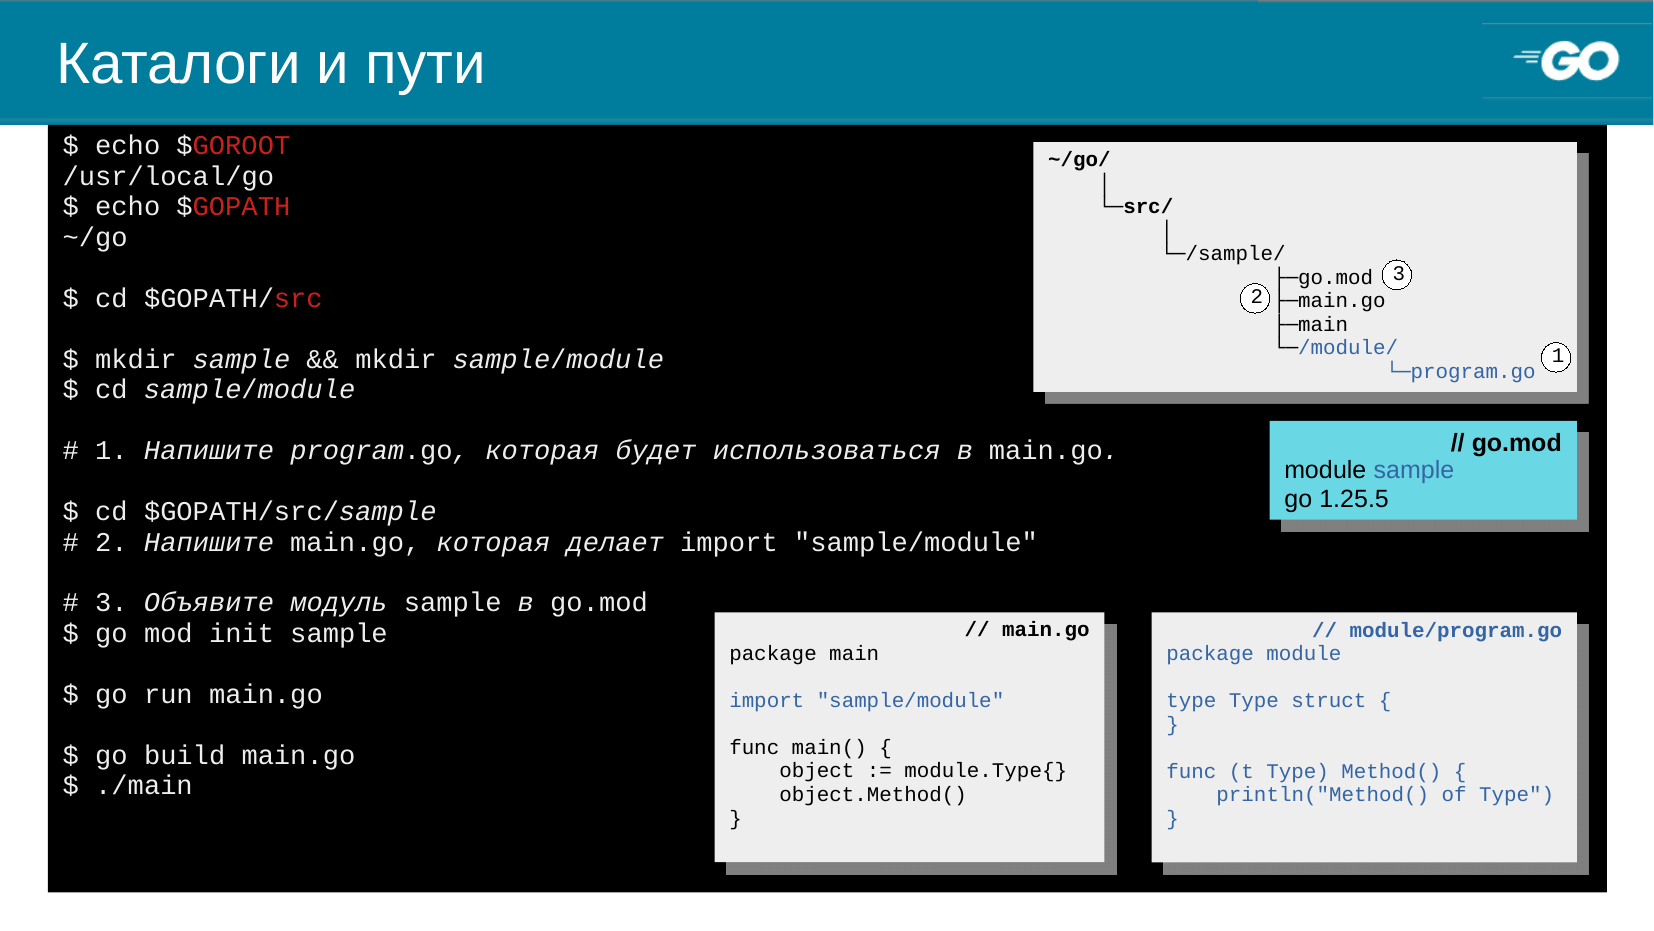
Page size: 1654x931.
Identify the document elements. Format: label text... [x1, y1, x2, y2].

text_box ~/go/ │ └─src/ │ └─/sample/ ├─go.mod ├─main.go ├─main └─/module/ └─program.go [1033, 142, 1577, 392]
text_box 2 [1240, 283, 1270, 314]
text_box // main.go package main import "sample/module" func main() { object := module.Type{} object.Method() } [714, 612, 1105, 863]
text_box $ echo $GOROOT /usr/local/go $ echo $GOPATH ~/go $ cd $GOPATH/src $ mkdir sample && mkdir sample/module $ cd sample/module # 1. Напишите program.go, которая будет использоваться в main.go. $ cd $GOPATH/src/sample # 2. Напишите main.go, которая делает import "sample/module" # 3. Объявите модуль sample в go.mod $ go mod init sample $ go run main.go $ go build main.go $ ./main [47, 124, 1607, 893]
text_box Каталоги и пути [41, 23, 1495, 104]
text_box 3 [1382, 259, 1412, 290]
text_box 1 [1541, 342, 1571, 373]
text_box // go.mod module sample go 1.25.5 [1269, 420, 1577, 520]
picture [1542, 41, 1619, 81]
text_box // module/program.go package module type Type struct { } func (t Type) Method() { println("Method() of Type") } [1151, 612, 1577, 863]
